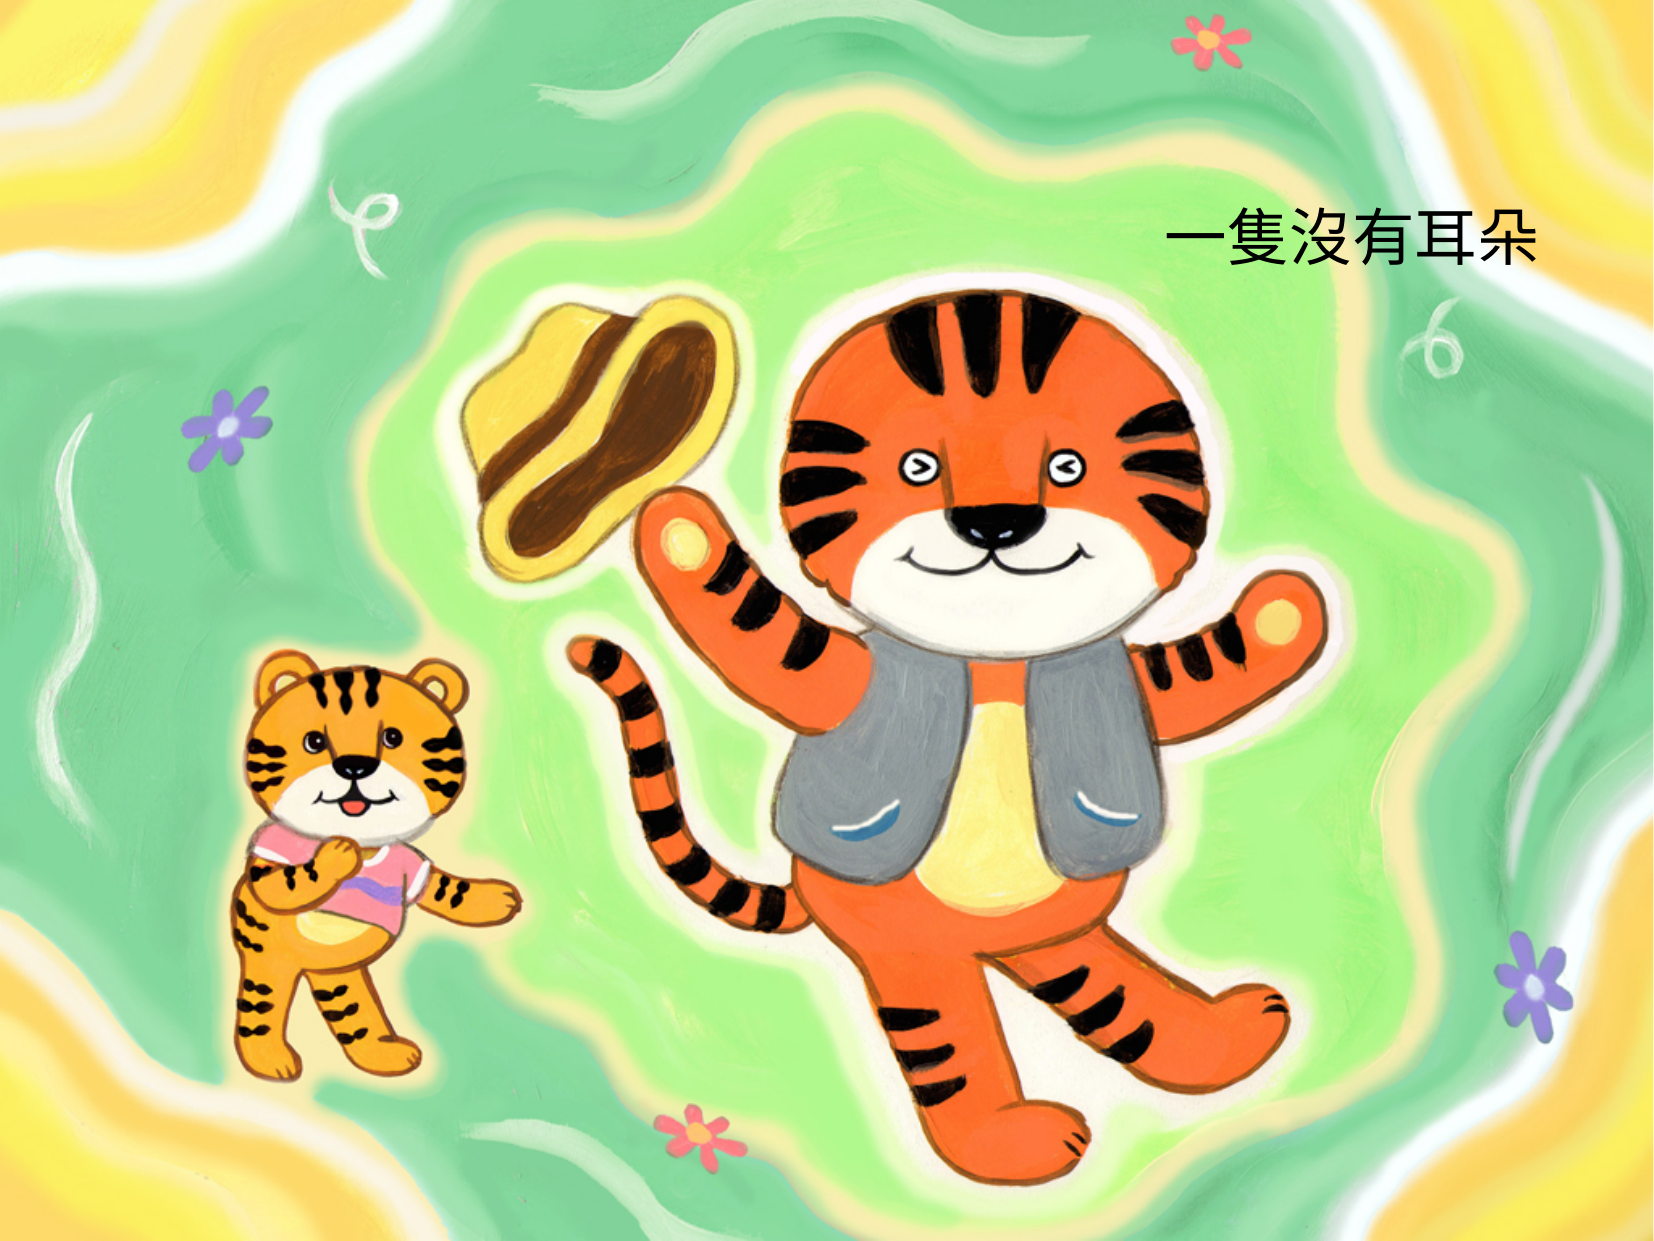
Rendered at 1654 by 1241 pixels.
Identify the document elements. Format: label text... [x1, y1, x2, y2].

picture [0, 0, 1654, 1241]
title 一隻沒有耳朵 [1074, 129, 1630, 337]
